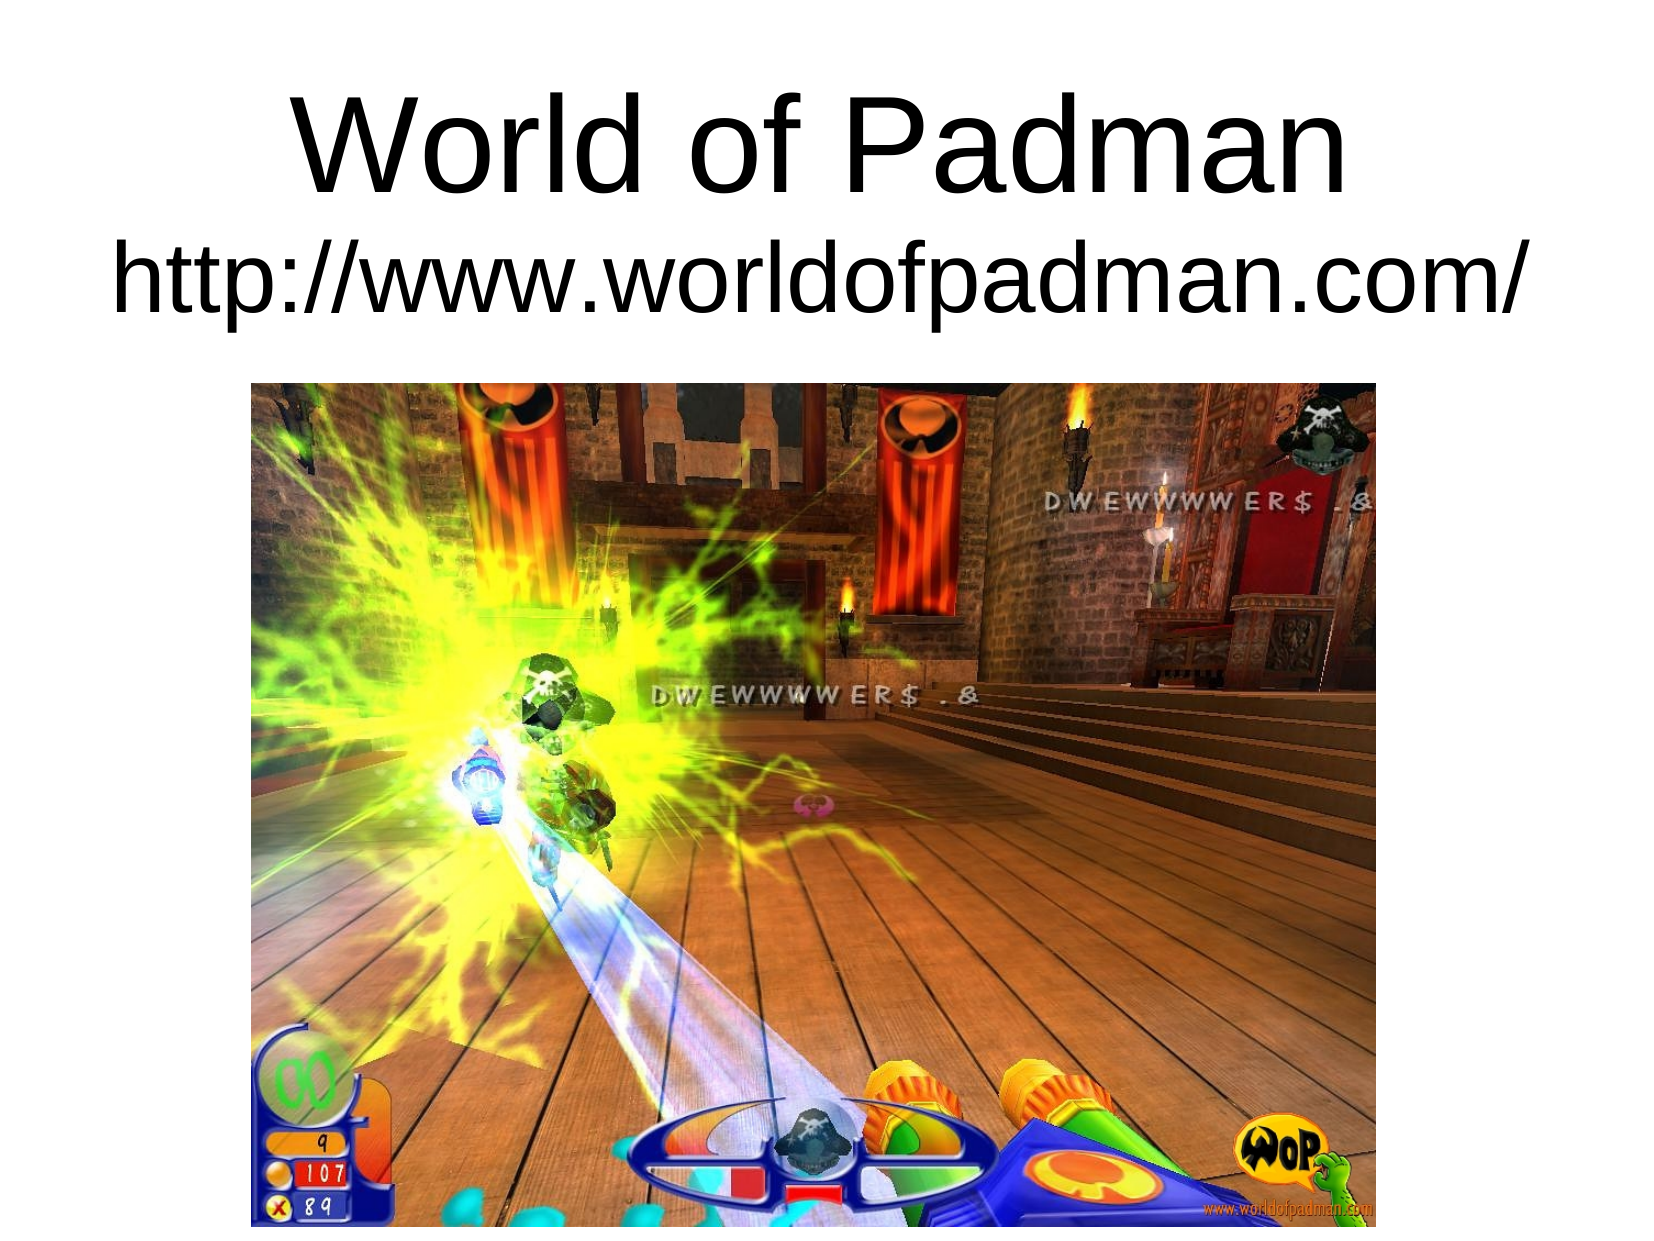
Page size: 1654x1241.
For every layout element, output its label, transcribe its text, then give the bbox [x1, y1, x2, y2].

picture [251, 383, 1376, 1227]
title World of Padman http://www.worldofpadman.com/ [76, 67, 1565, 334]
